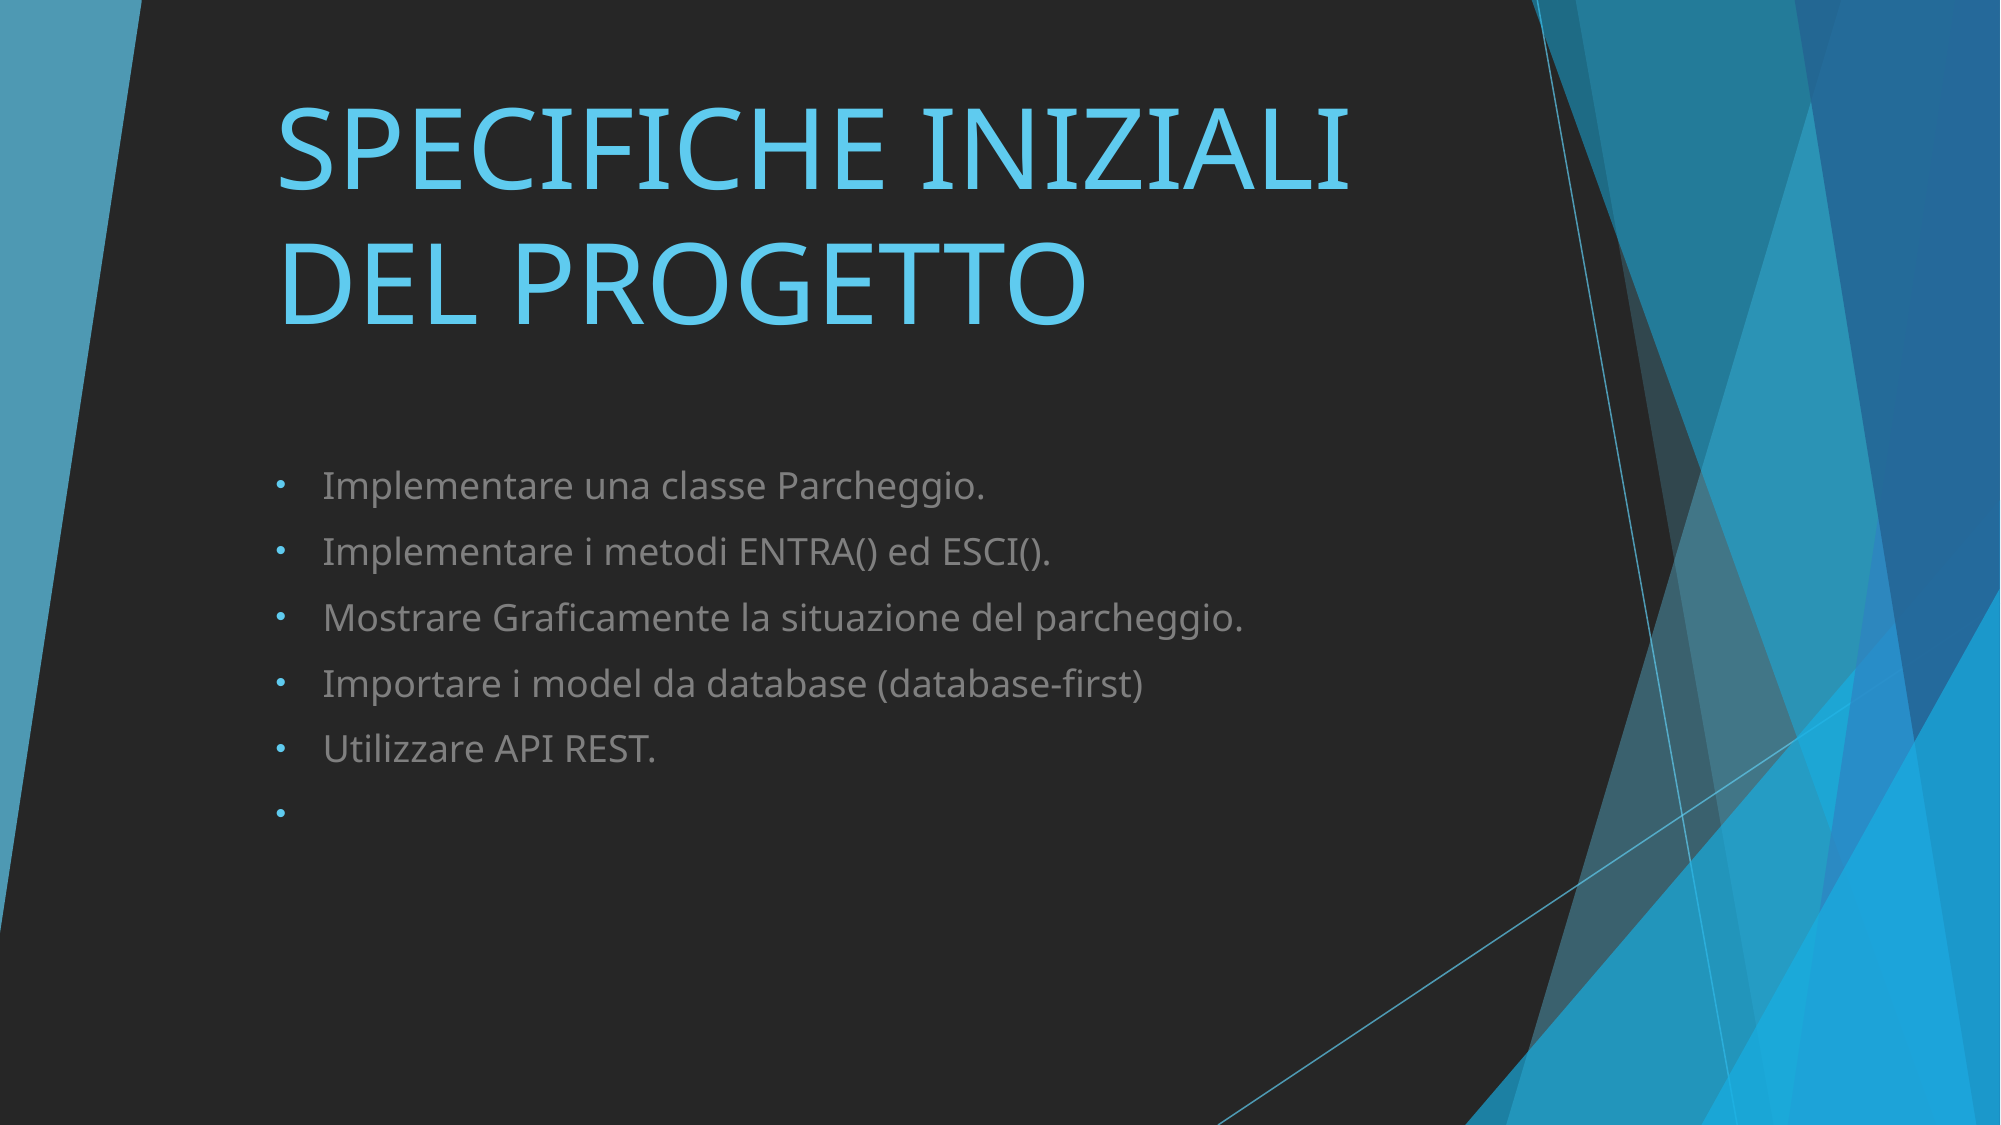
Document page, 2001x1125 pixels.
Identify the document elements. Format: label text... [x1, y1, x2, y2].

subtitle Implementare una classe Parcheggio. Implementare i metodi ENTRA() ed ESCI(). Mostrare Graficamente la situazione del parcheggio. Importare i model da database (database-first) Utilizzare API REST. [260, 454, 1535, 847]
title SPECIFICHE INIZIALI DEL PROGETTO [260, 69, 1535, 340]
